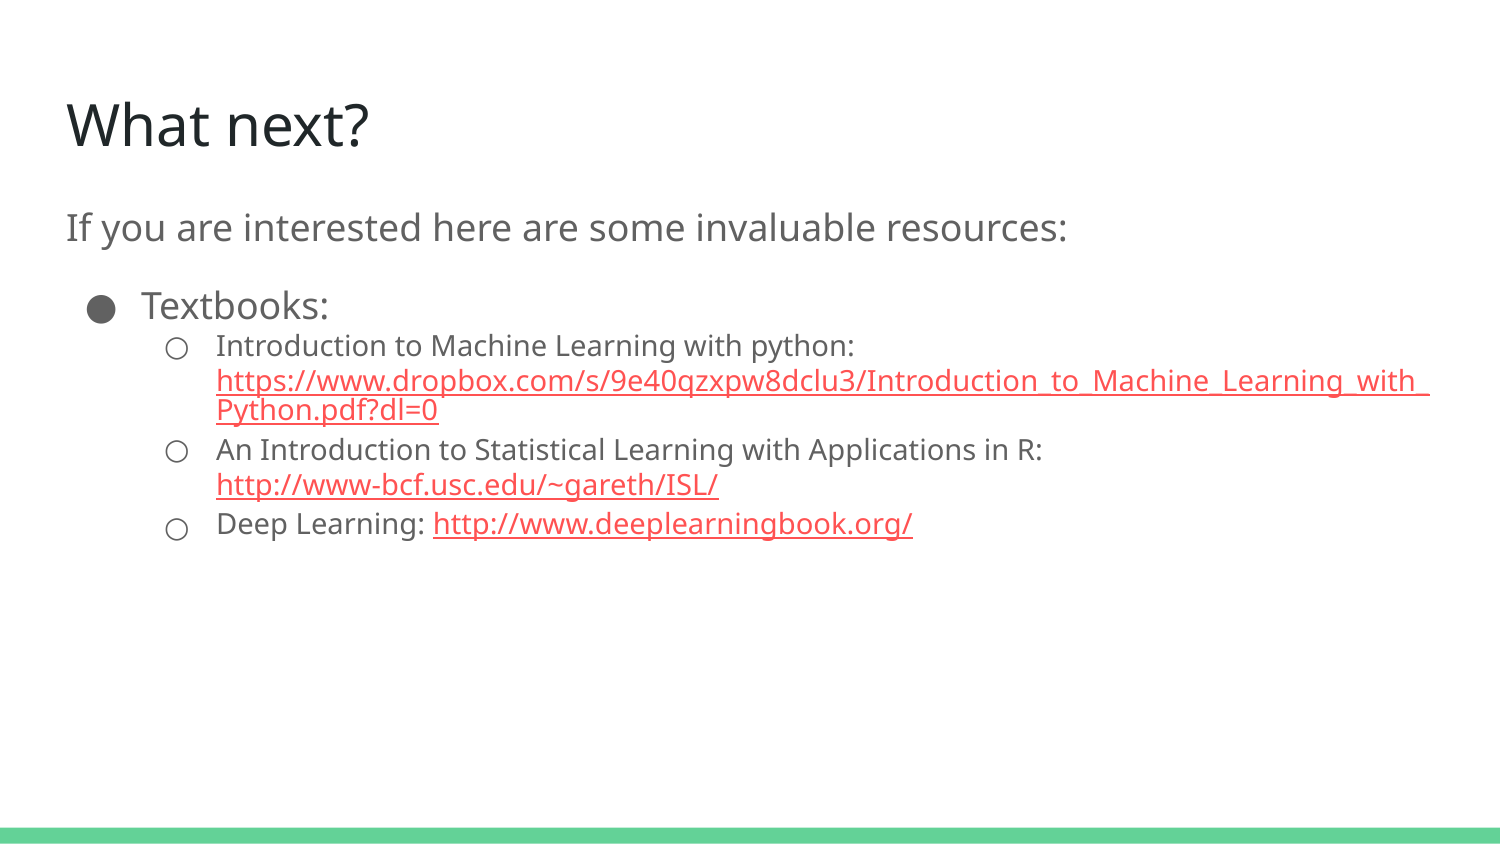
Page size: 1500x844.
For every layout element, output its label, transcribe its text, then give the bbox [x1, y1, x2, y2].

title What next? [51, 72, 1449, 167]
list If you are interested here are some invaluable resources: Textbooks: Introduction to Machine Learning with python: https://www.dropbox.com/s/9e40qzxpw8dclu3/Introduction_to_Machine_Learning_with_Python.pdf?dl=0 An Introduction to Statistical Learning with Applications in R: http://www-bcf.usc.edu/~gareth/ISL/ Deep Learning: http://www.deeplearningbook.org/ [51, 189, 1449, 750]
